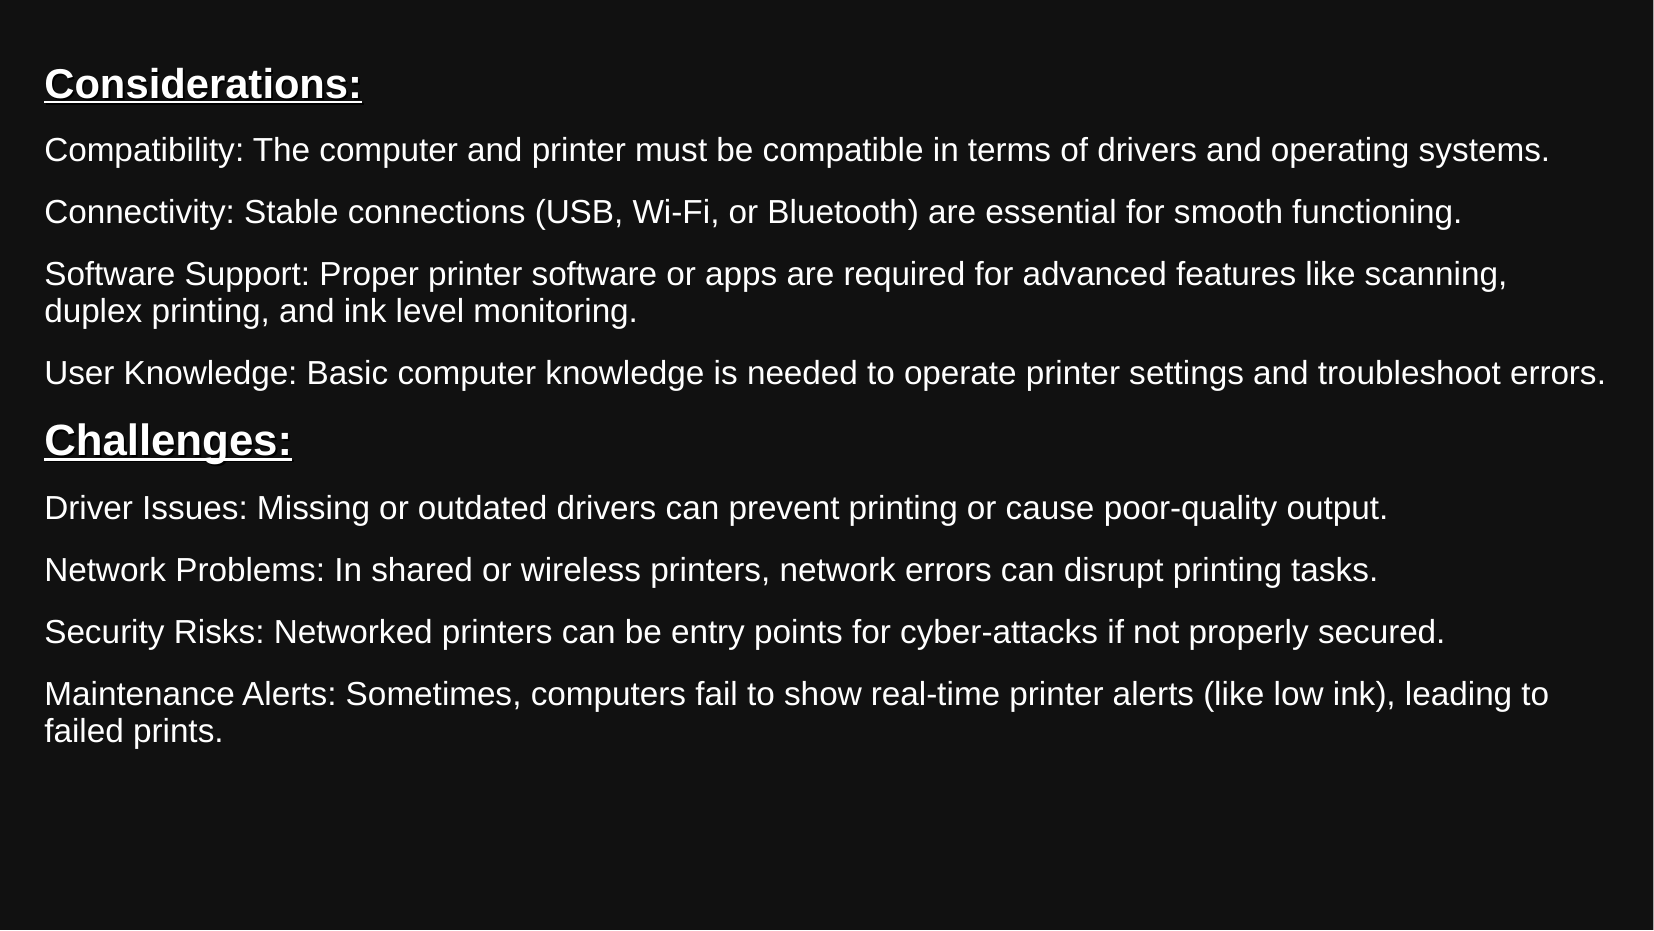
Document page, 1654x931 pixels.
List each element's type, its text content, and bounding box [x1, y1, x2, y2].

text_box Considerations: Compatibility: The computer and printer must be compatible in terms of drivers and operating systems. Connectivity: Stable connections (USB, Wi-Fi, or Bluetooth) are essential for smooth functioning. Software Support: Proper printer software or apps are required for advanced features like scanning, duplex printing, and ink level monitoring. User Knowledge: Basic computer knowledge is needed to operate printer settings and troubleshoot errors. Challenges: Driver Issues: Missing or outdated drivers can prevent printing or cause poor-quality output. Network Problems: In shared or wireless printers, network errors can disrupt printing tasks. Security Risks: Networked printers can be entry points for cyber-attacks if not properly secured. Maintenance Alerts: Sometimes, computers fail to show real-time printer alerts (like low ink), leading to failed prints. [29, 53, 1625, 801]
